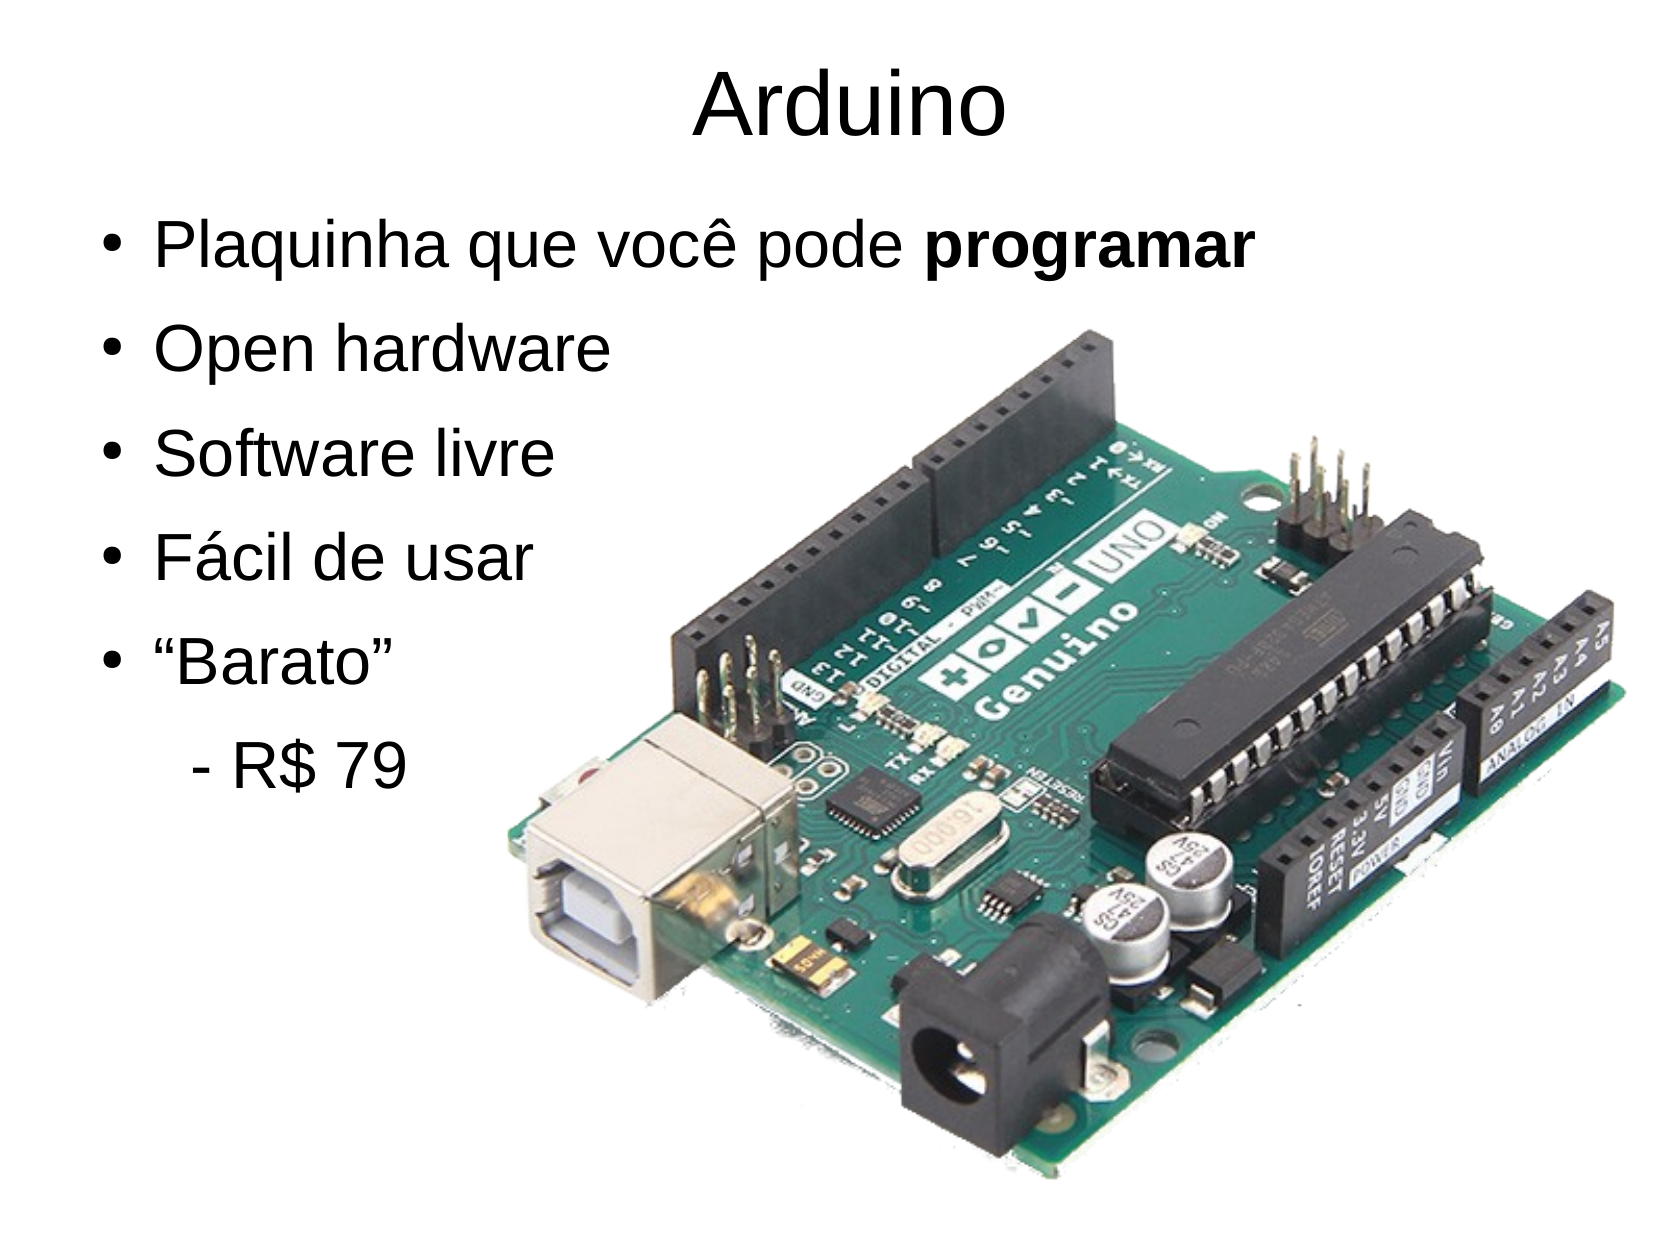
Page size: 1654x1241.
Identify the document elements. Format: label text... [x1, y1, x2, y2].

picture [337, 217, 1654, 1241]
list Plaquinha que você pode programar Open hardware Software livre Fácil de usar “Barato” - R$ 79 [82, 207, 1571, 927]
title Arduino [106, 0, 1595, 208]
